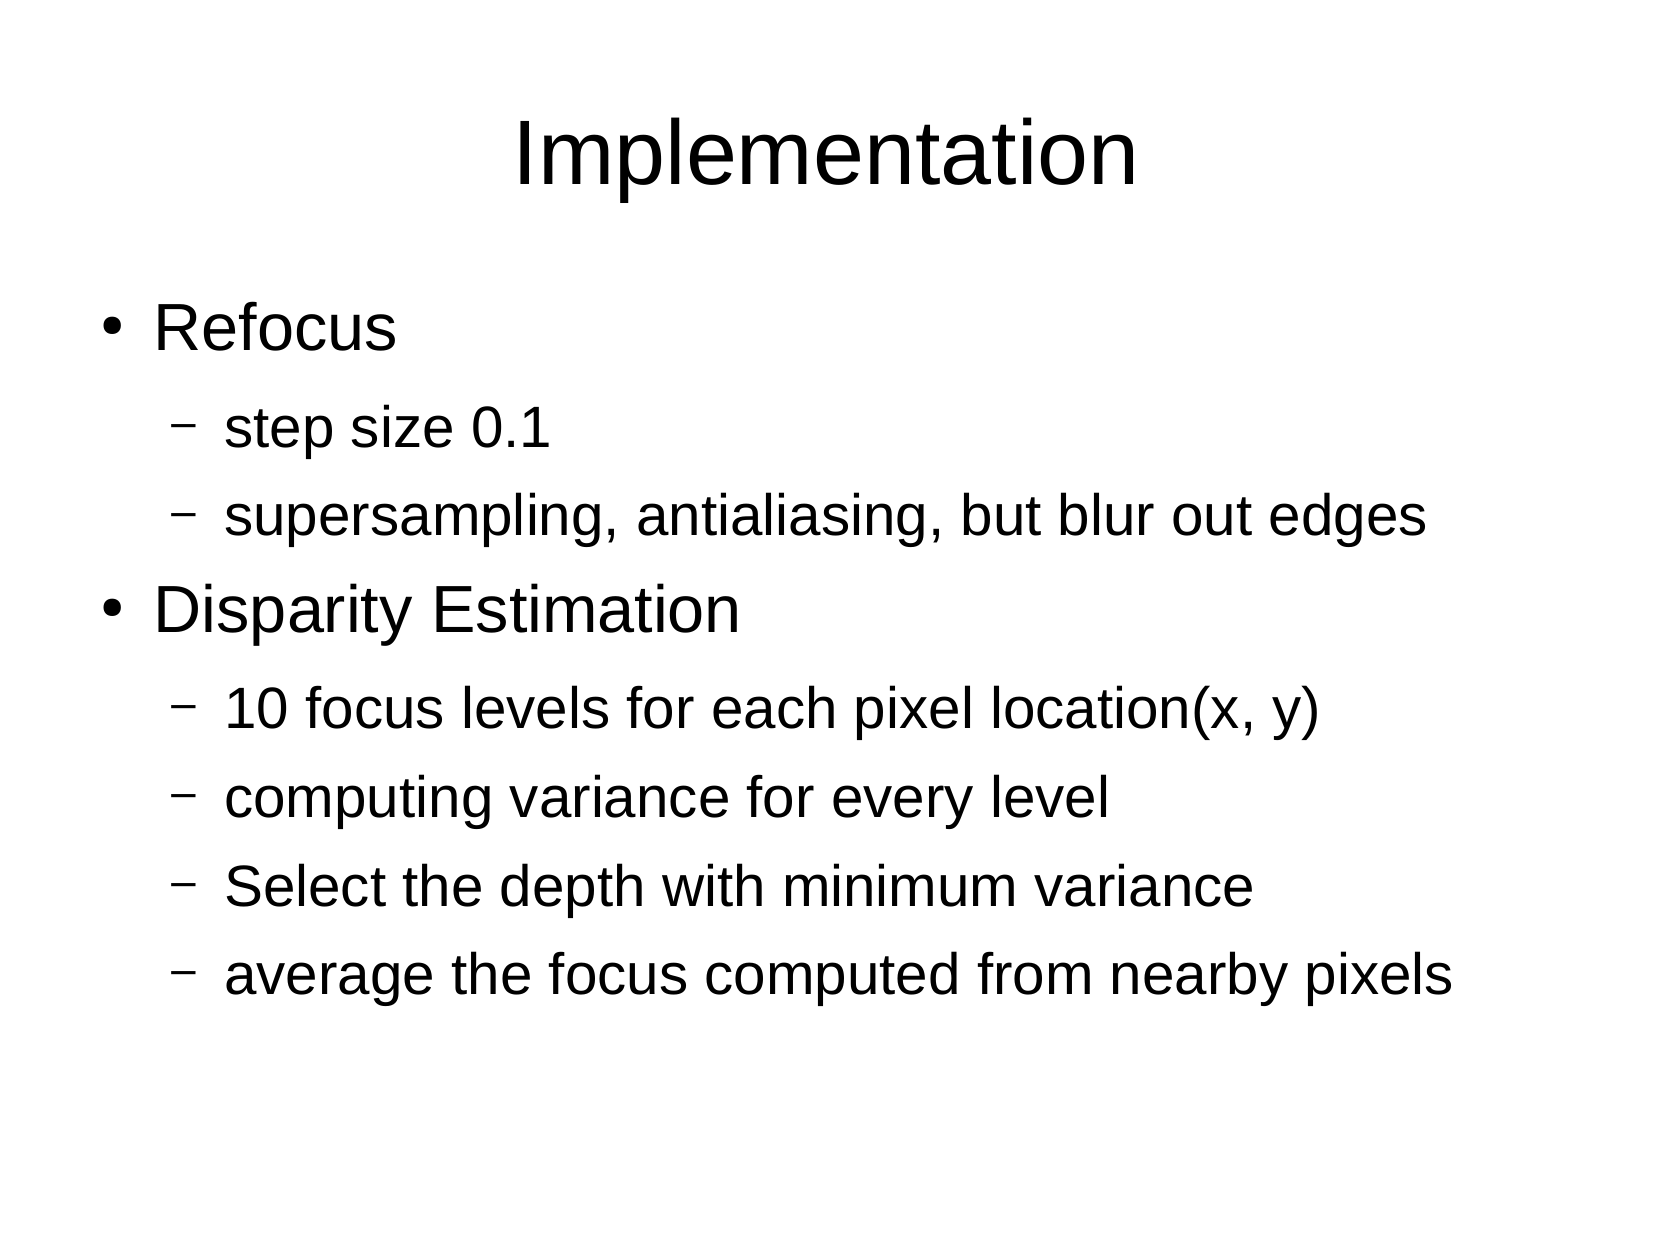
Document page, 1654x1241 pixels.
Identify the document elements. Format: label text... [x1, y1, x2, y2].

title Implementation [82, 49, 1571, 257]
list Refocus step size 0.1 supersampling, antialiasing, but blur out edges Disparity Estimation 10 focus levels for each pixel location(x, y) computing variance for every level Select the depth with minimum variance average the focus computed from nearby pixels [82, 290, 1571, 1010]
